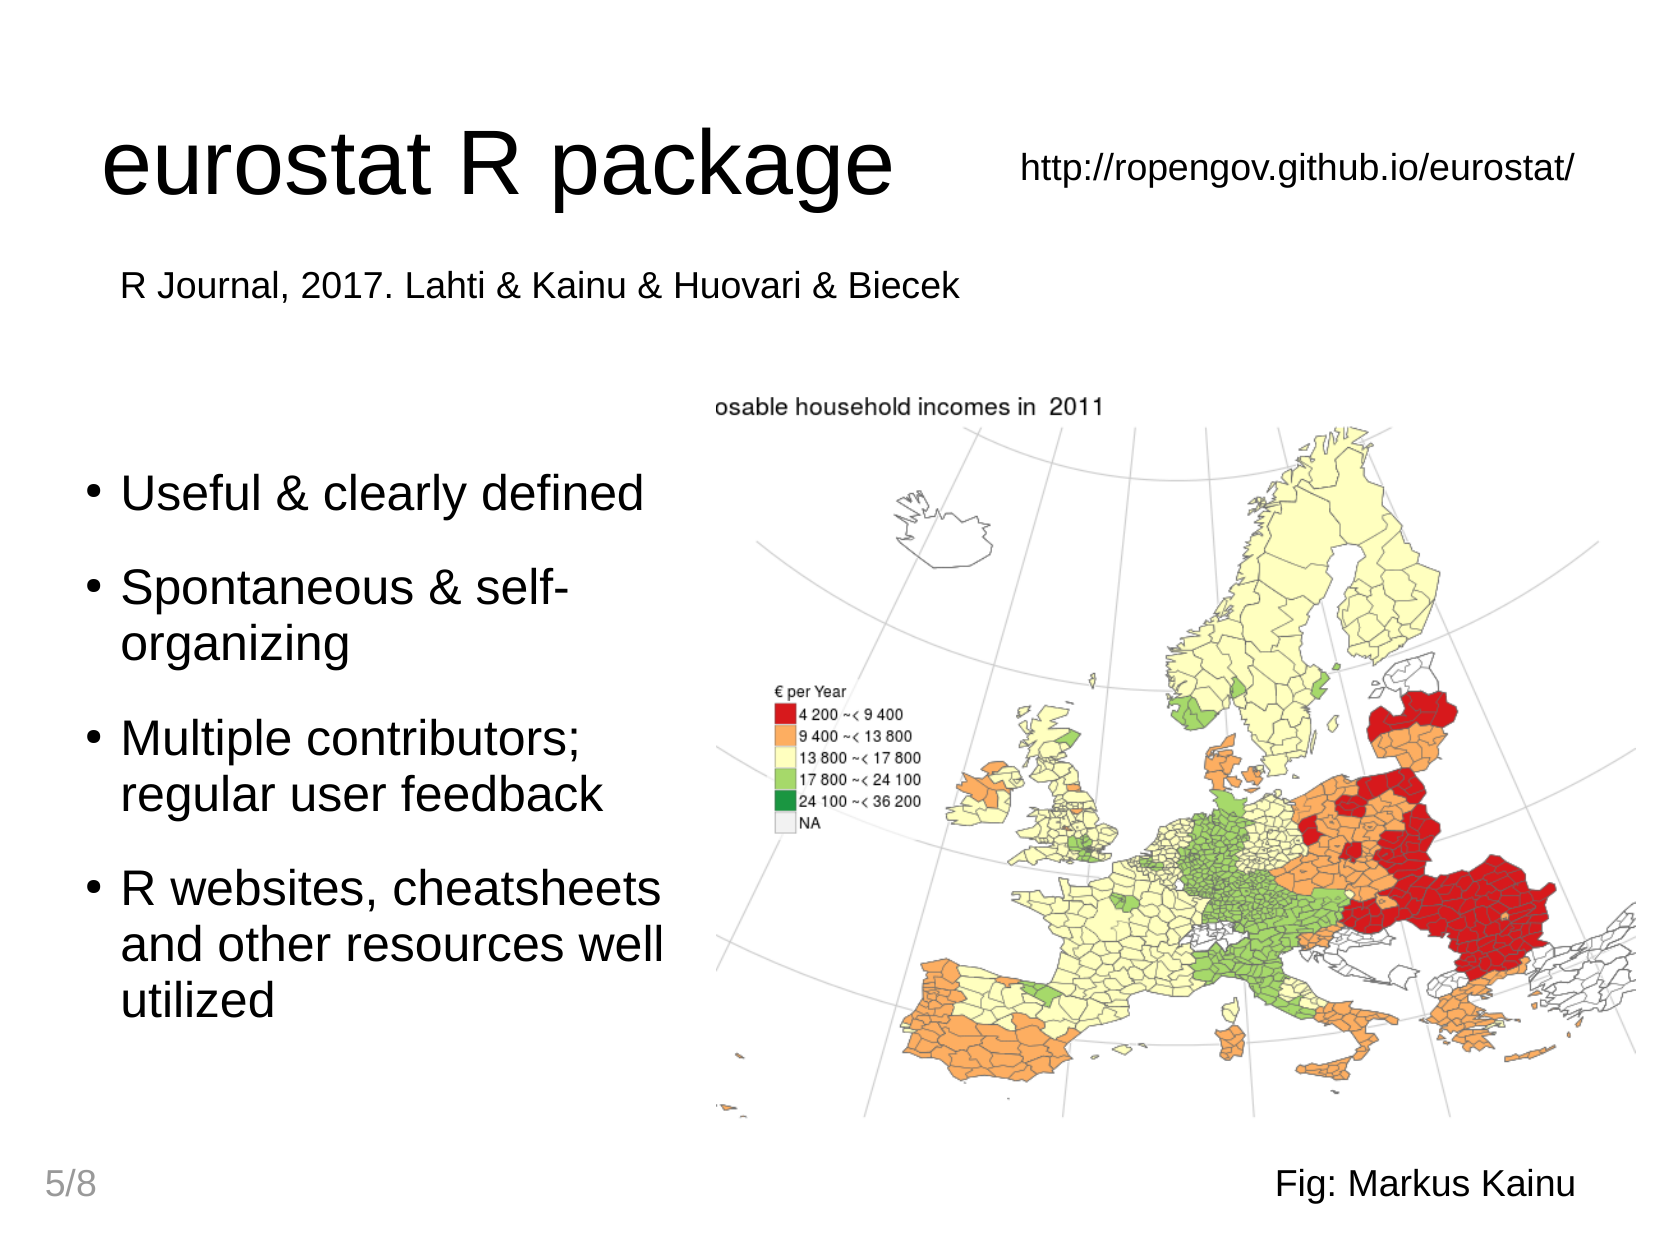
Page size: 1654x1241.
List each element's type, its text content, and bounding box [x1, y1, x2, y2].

text_box Useful & clearly defined Spontaneous & self-organizing Multiple contributors; regular user feedback R websites, cheatsheets and other resources well utilized [70, 457, 716, 1036]
picture [716, 299, 1636, 1219]
text_box Fig: Markus Kainu [1260, 1155, 1606, 1212]
text_box R Journal, 2017. Lahti & Kainu & Huovari & Biecek [105, 256, 1006, 329]
text_box <number>/8 [30, 1155, 262, 1215]
text_box http://ropengov.github.io/eurostat/ [1005, 138, 1591, 196]
title eurostat R package [82, 111, 916, 215]
